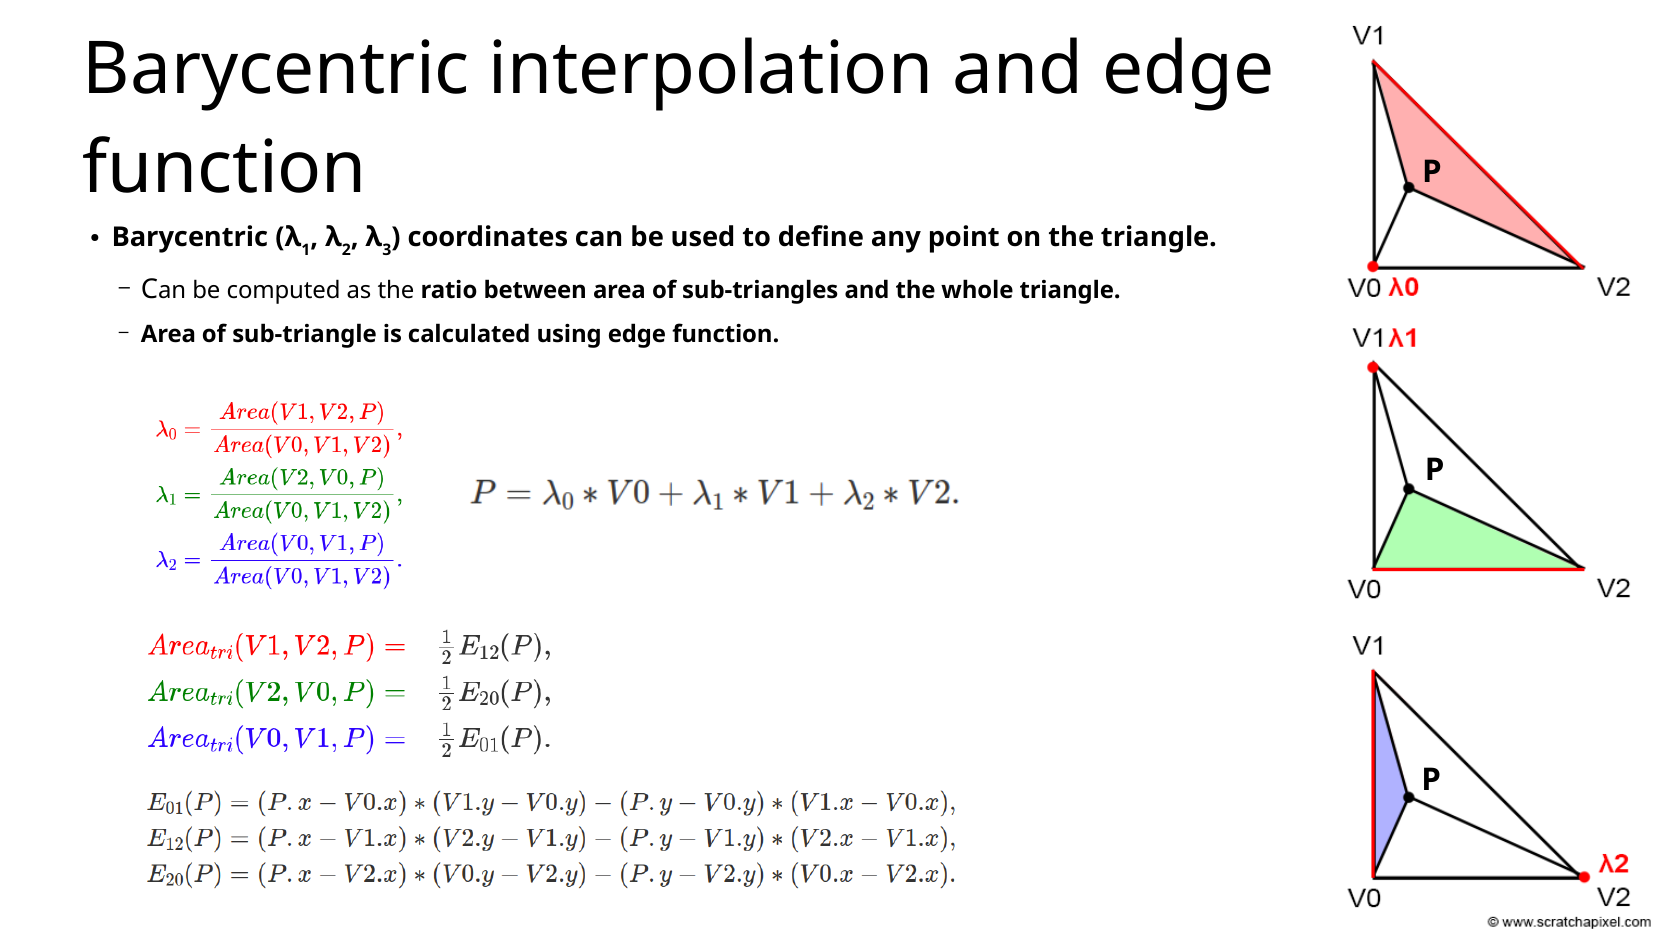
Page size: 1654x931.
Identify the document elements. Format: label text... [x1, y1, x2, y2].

picture [135, 780, 961, 901]
picture [1328, 0, 1654, 931]
text_box P [1406, 750, 1456, 806]
text_box P [1410, 439, 1459, 496]
text_box P [1407, 141, 1456, 198]
title Barycentric interpolation and edge function [82, 37, 1328, 193]
picture [135, 613, 564, 766]
picture [450, 449, 983, 527]
picture [135, 389, 413, 601]
list Barycentric (λ1, λ2, λ3) coordinates can be used to define any point on the triangle. Can be computed as the ratio between area of sub-triangles and the whole triangle. Area of sub-triangle is calculated using edge function. [82, 217, 1261, 376]
